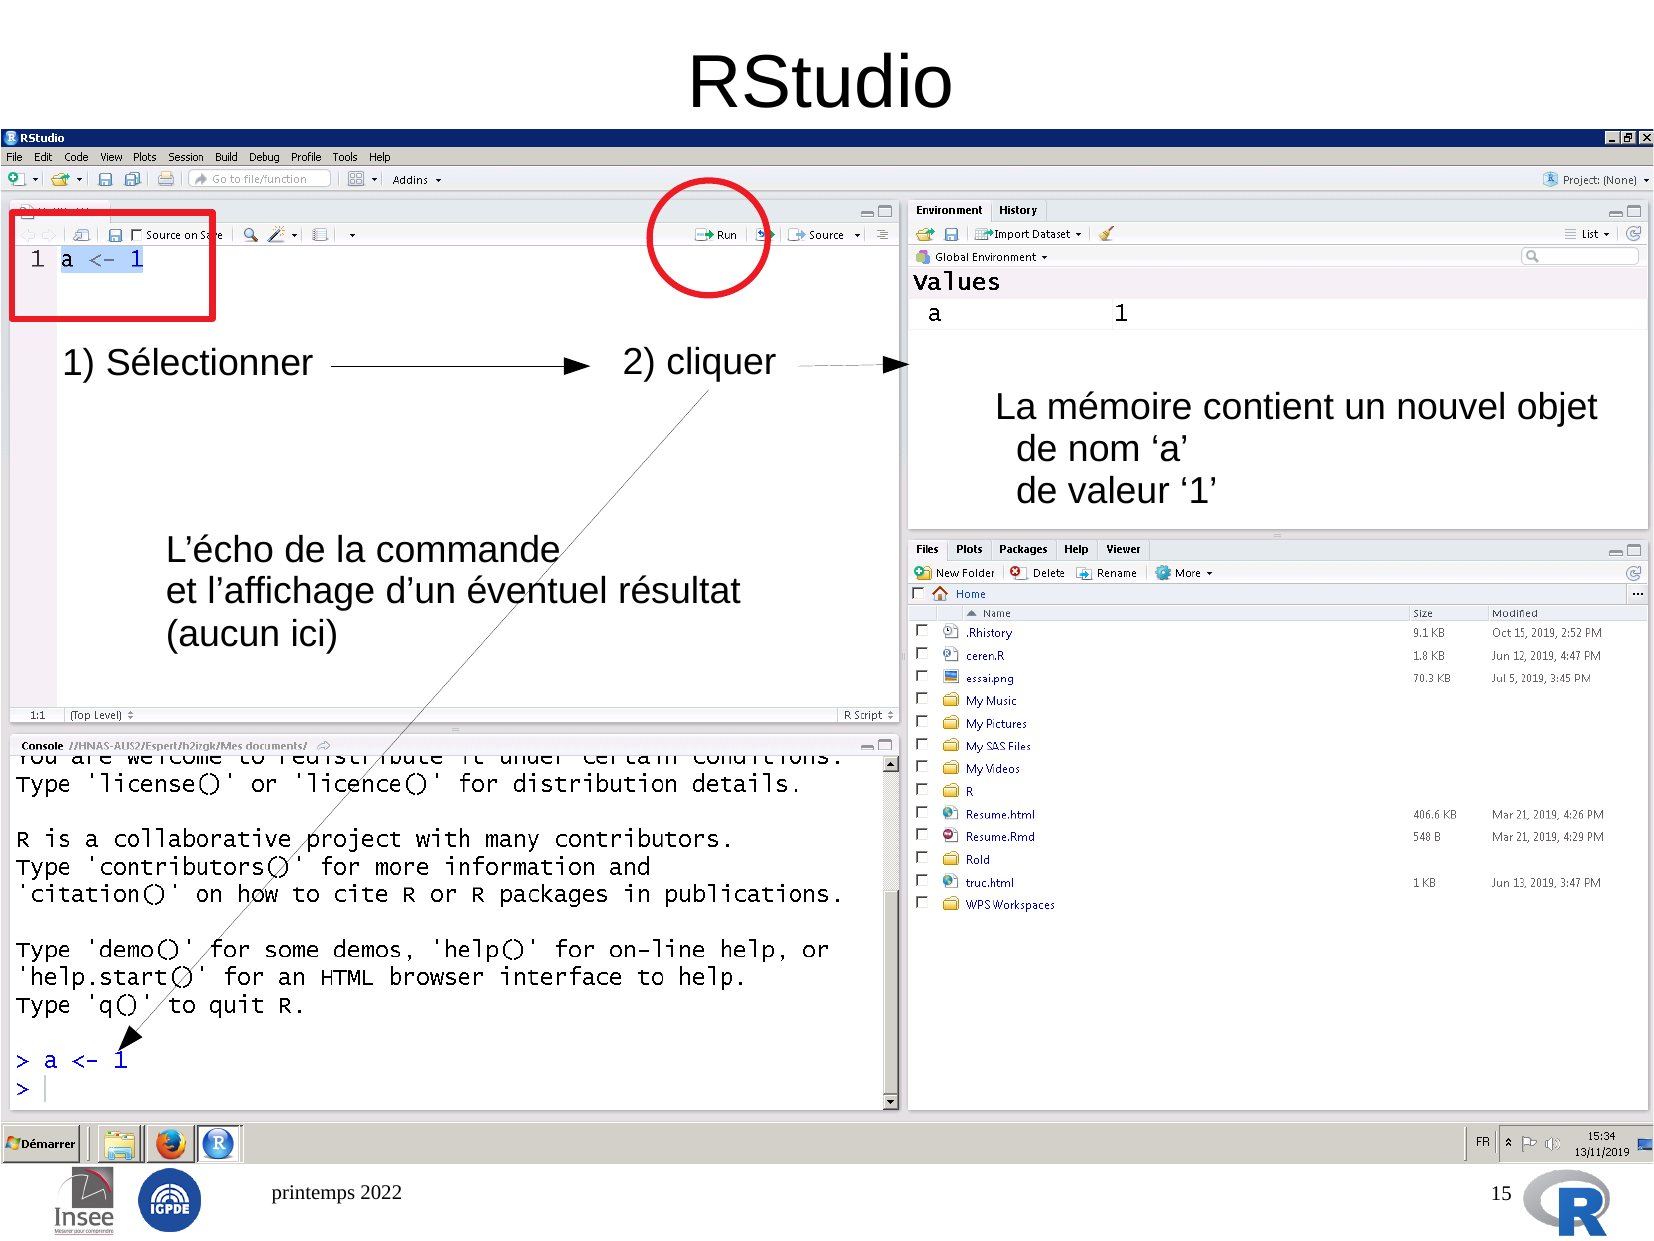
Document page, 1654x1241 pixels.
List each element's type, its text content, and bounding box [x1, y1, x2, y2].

picture [1, 129, 1654, 1236]
text_box 1) Sélectionner [47, 334, 426, 402]
text_box L’écho de la commande et l’affichage d’un éventuel résultat (aucun ici) [151, 520, 756, 662]
text_box 2) cliquer [607, 332, 792, 390]
picture [138, 1168, 201, 1232]
text_box La mémoire contient un nouvel objet de nom ‘a’ de valeur ‘1’ [980, 377, 1613, 519]
picture [1523, 1169, 1610, 1236]
title RStudio [77, 35, 1566, 128]
